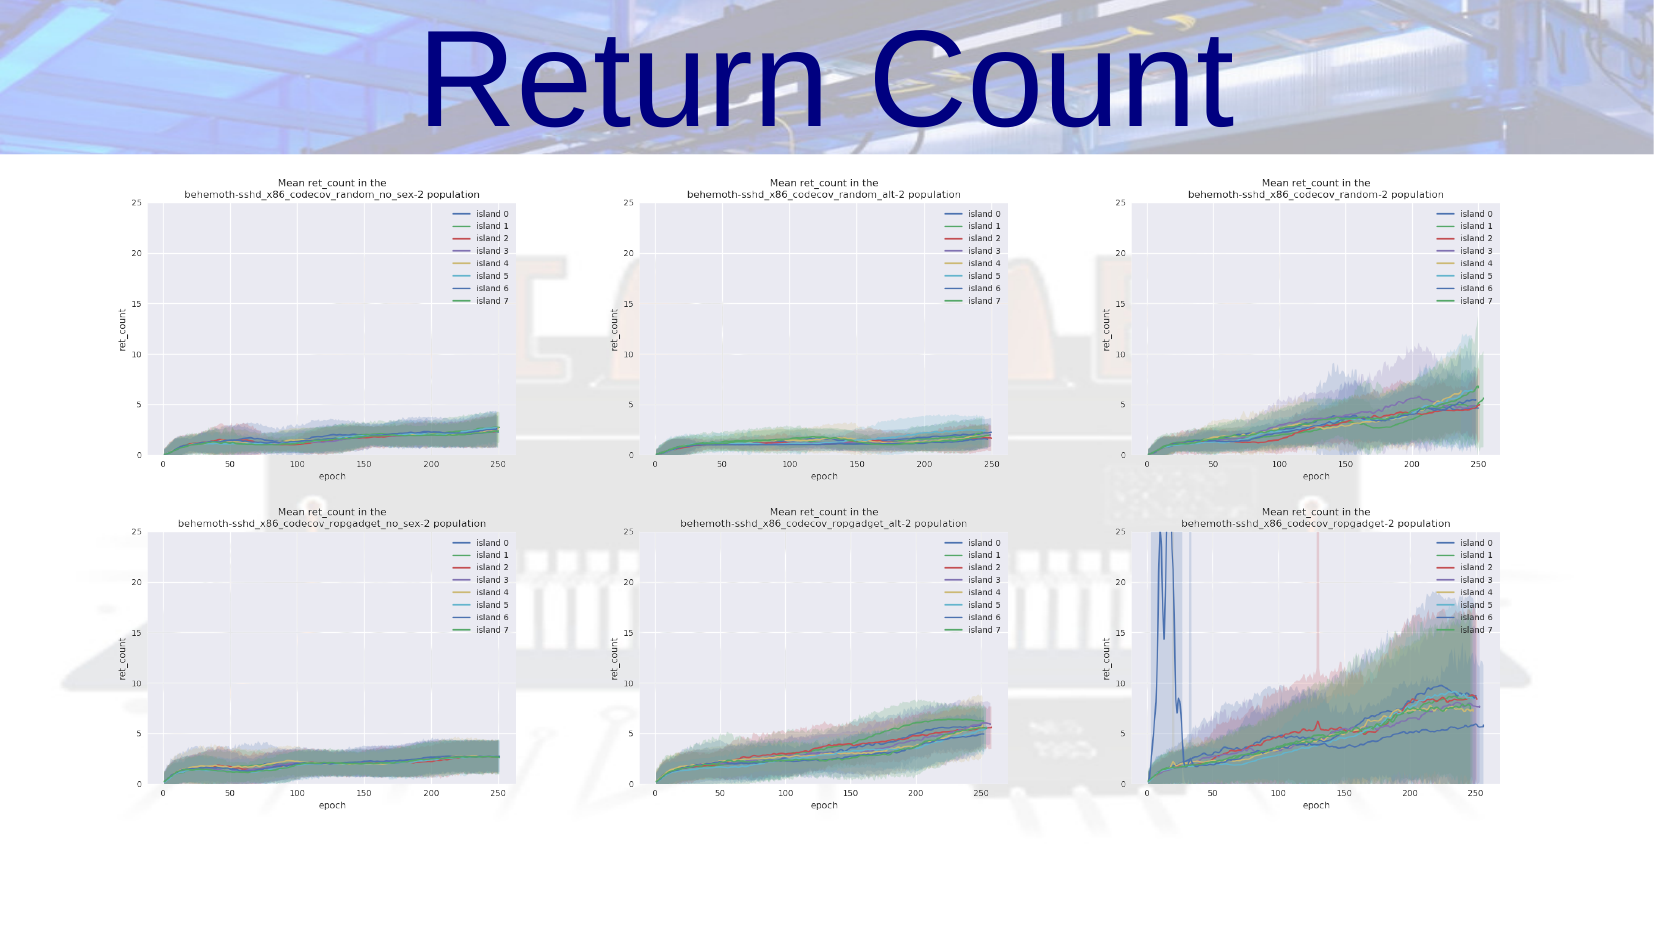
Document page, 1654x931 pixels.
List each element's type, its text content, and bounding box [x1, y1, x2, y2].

picture [0, 0, 1654, 931]
title Return Count [82, 37, 1571, 121]
